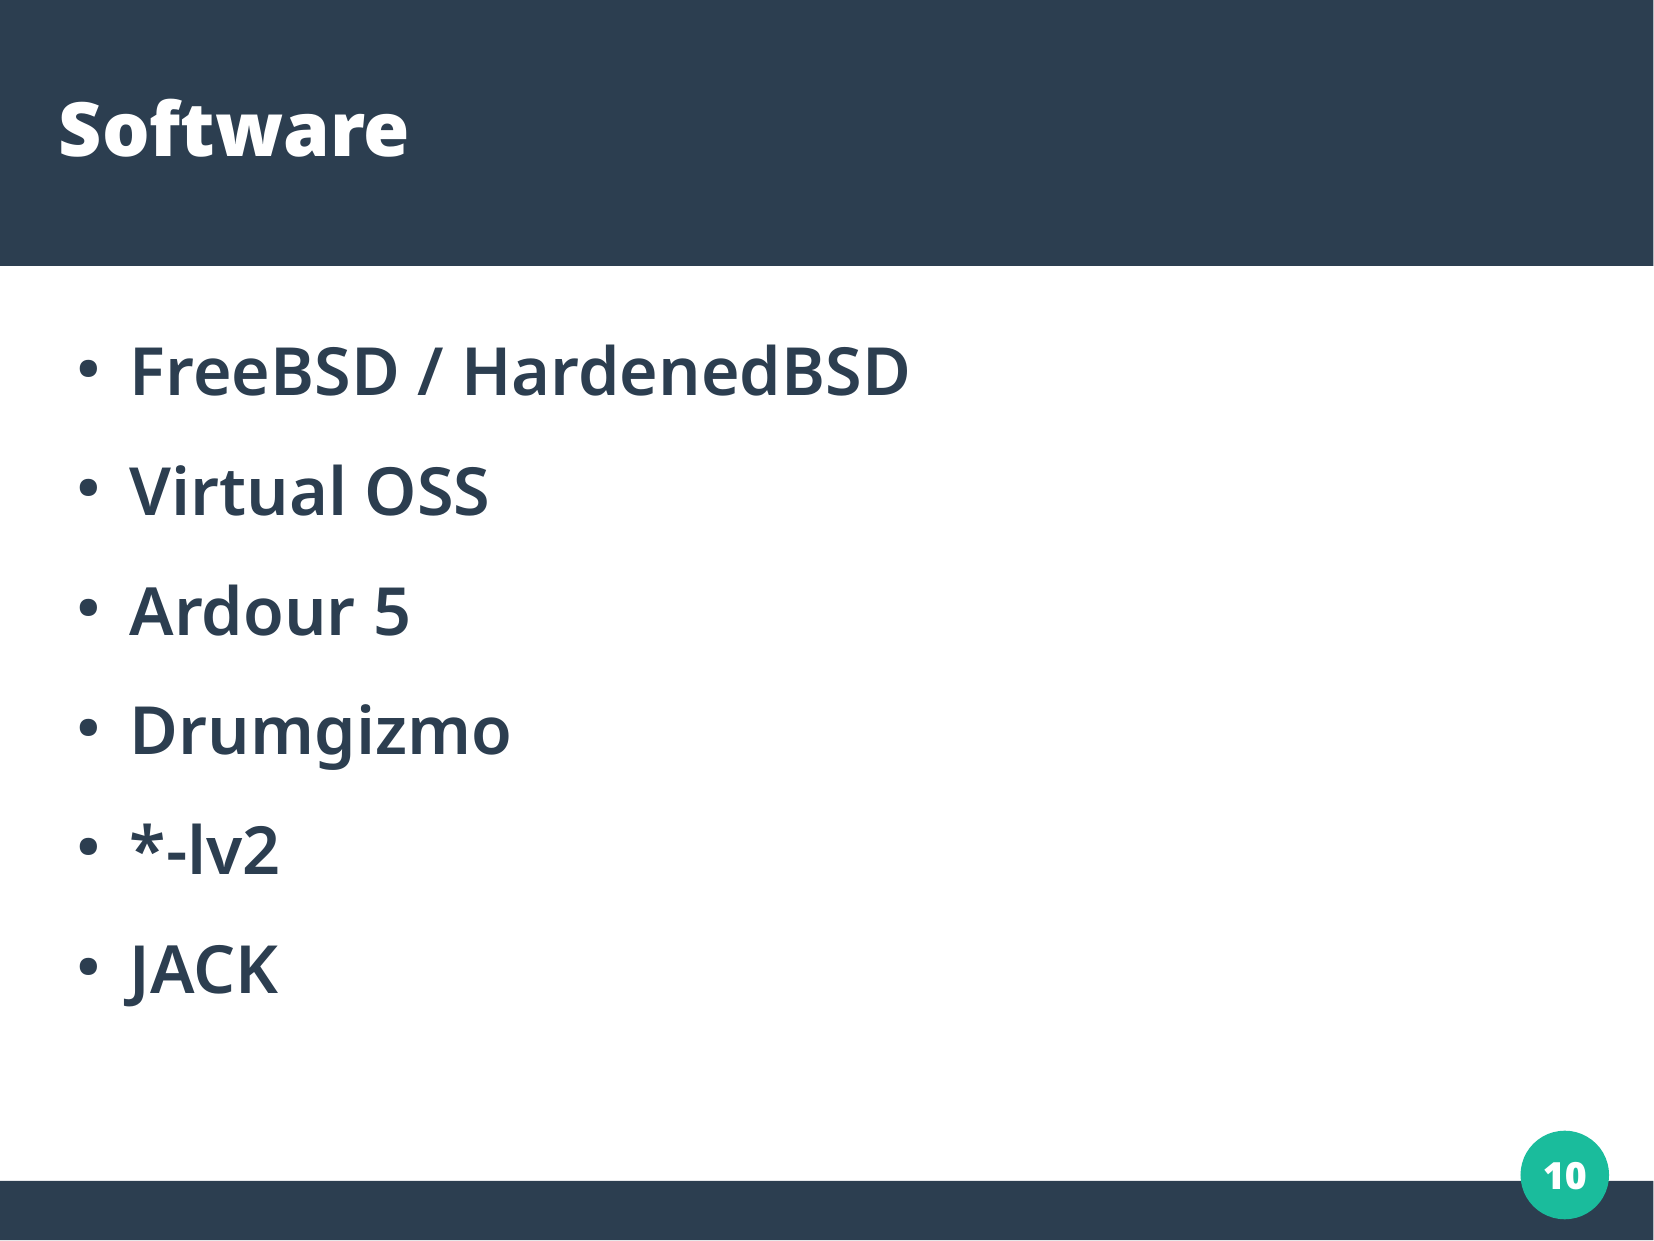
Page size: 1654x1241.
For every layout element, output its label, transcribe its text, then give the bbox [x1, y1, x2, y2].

title Software [58, 49, 1595, 207]
list FreeBSD / HardenedBSD Virtual OSS Ardour 5 Drumgizmo *-lv2 JACK [58, 324, 1595, 1152]
